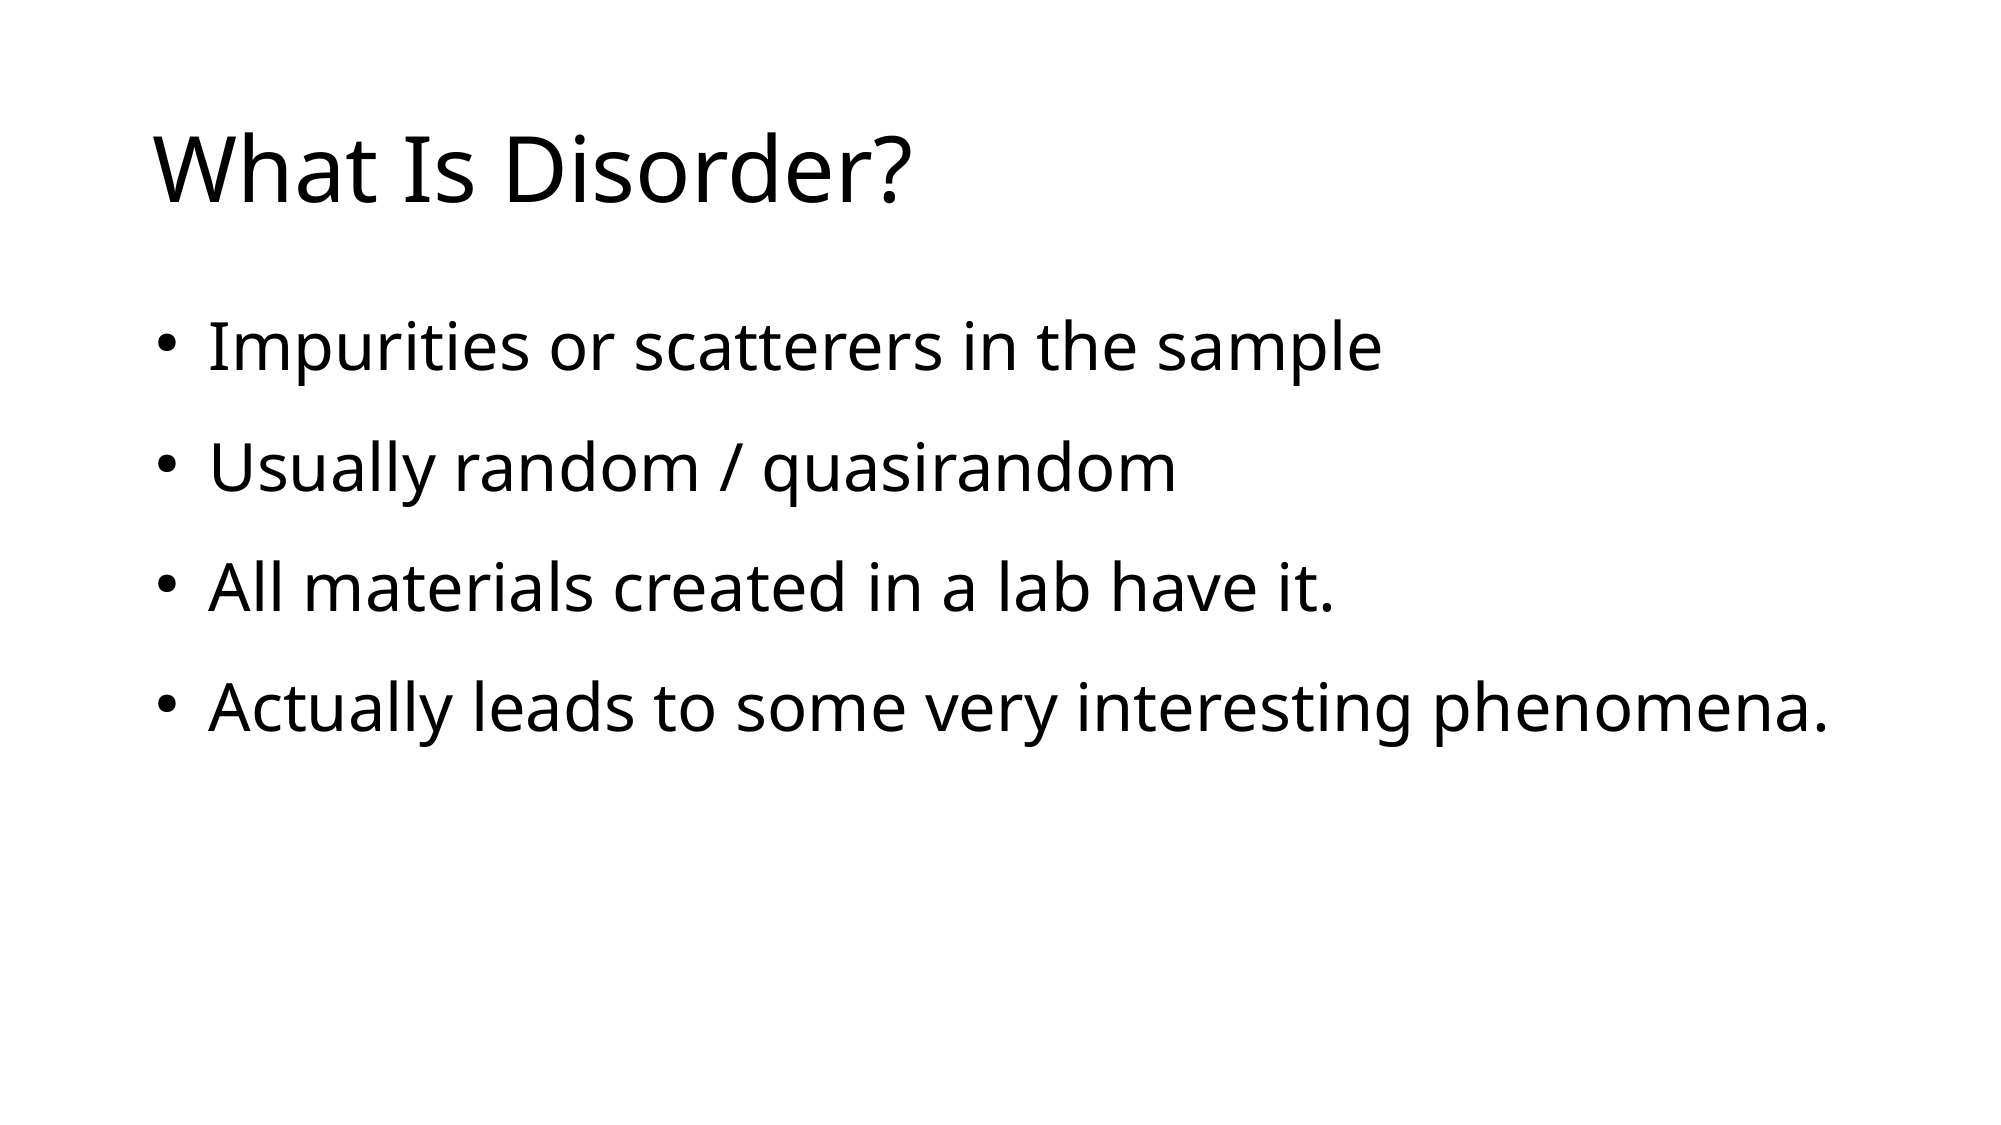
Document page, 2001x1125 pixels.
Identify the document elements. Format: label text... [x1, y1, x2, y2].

title What Is Disorder? [137, 59, 1863, 278]
list Impurities or scatterers in the sample Usually random / quasirandom All materials created in a lab have it. Actually leads to some very interesting phenomena. [137, 299, 1863, 1014]
